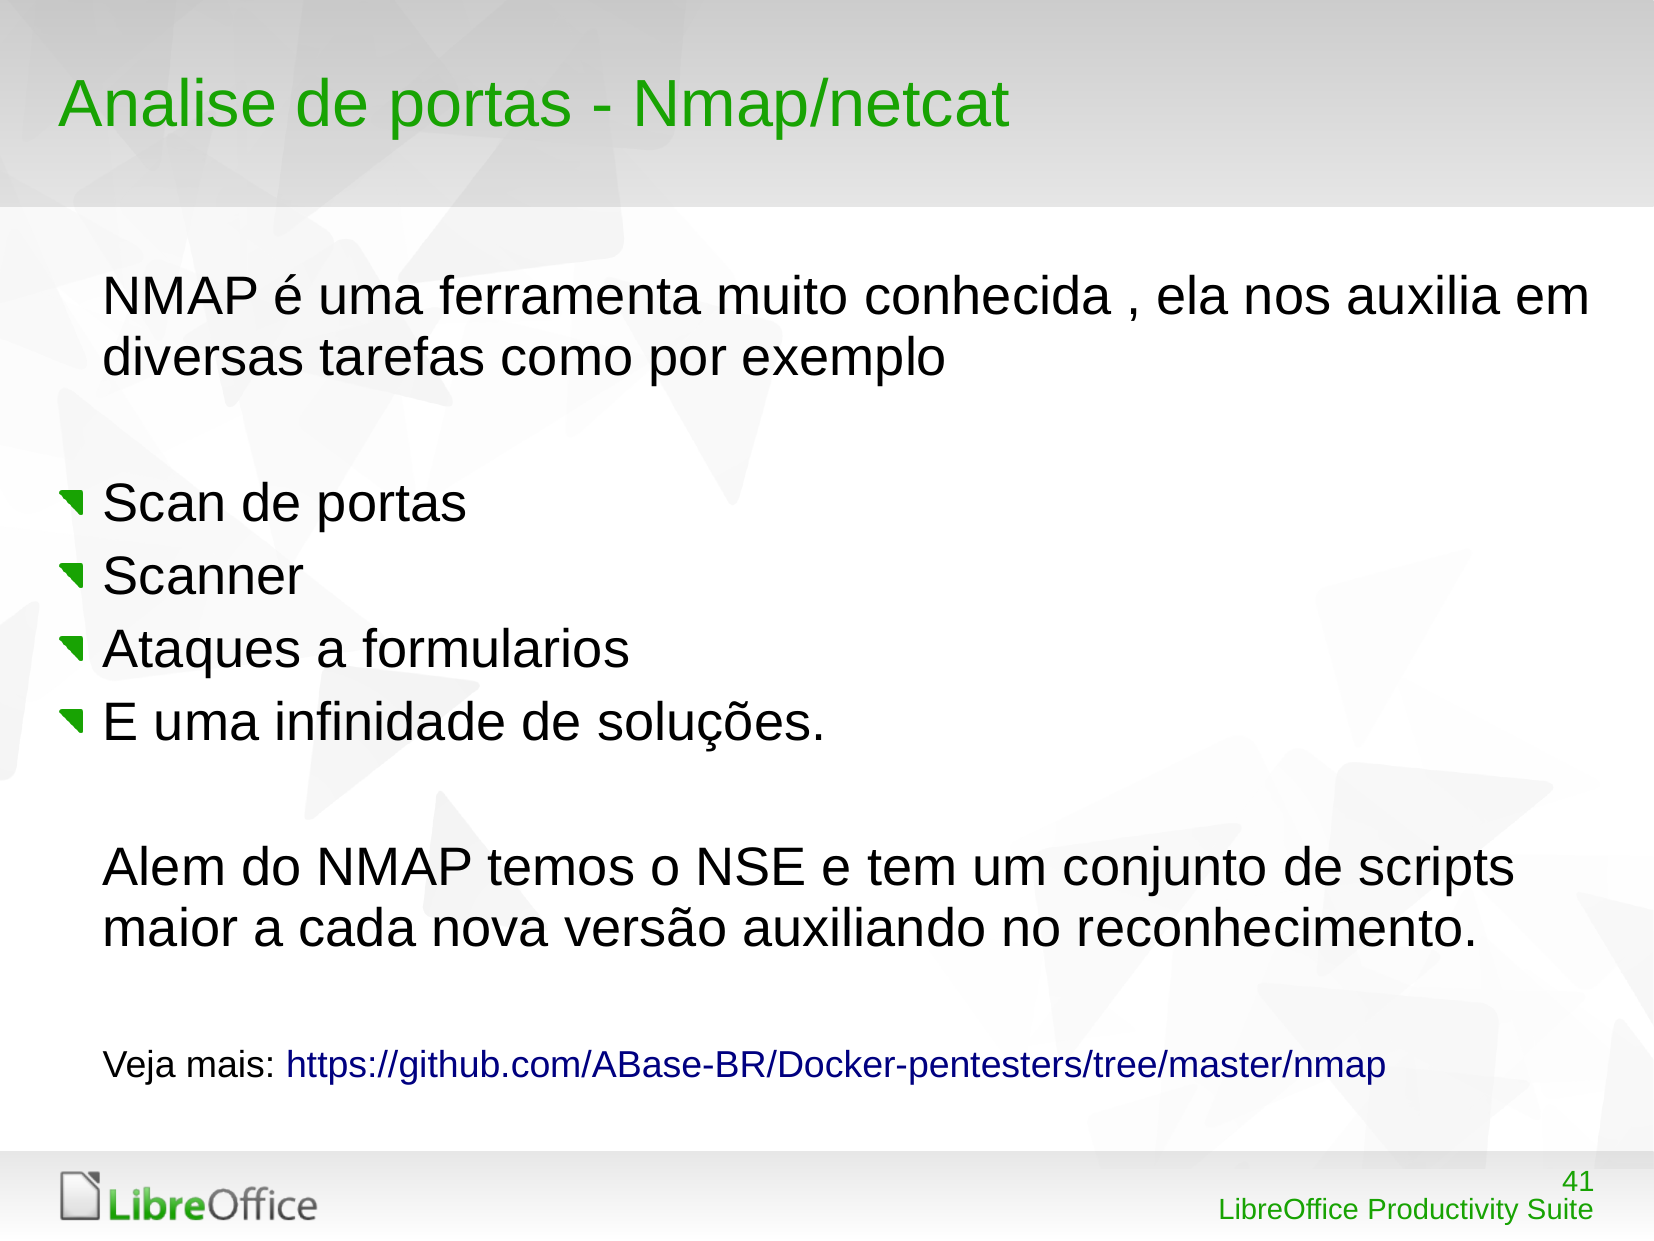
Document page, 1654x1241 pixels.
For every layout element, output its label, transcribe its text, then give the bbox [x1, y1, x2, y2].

list NMAP é uma ferramenta muito conhecida , ela nos auxilia em diversas tarefas como por exemplo Scan de portas Scanner Ataques a formularios E uma infinidade de soluções. Alem do NMAP temos o NSE e tem um conjunto de scripts maior a cada nova versão auxiliando no reconhecimento. Veja mais: https://github.com/ABase-BR/Docker-pentesters/tree/master/nmap [59, 265, 1595, 1086]
title Analise de portas - Nmap/netcat [59, 29, 1595, 178]
picture [915, 548, 1654, 1169]
picture [41, 1152, 337, 1240]
picture [0, 0, 783, 931]
